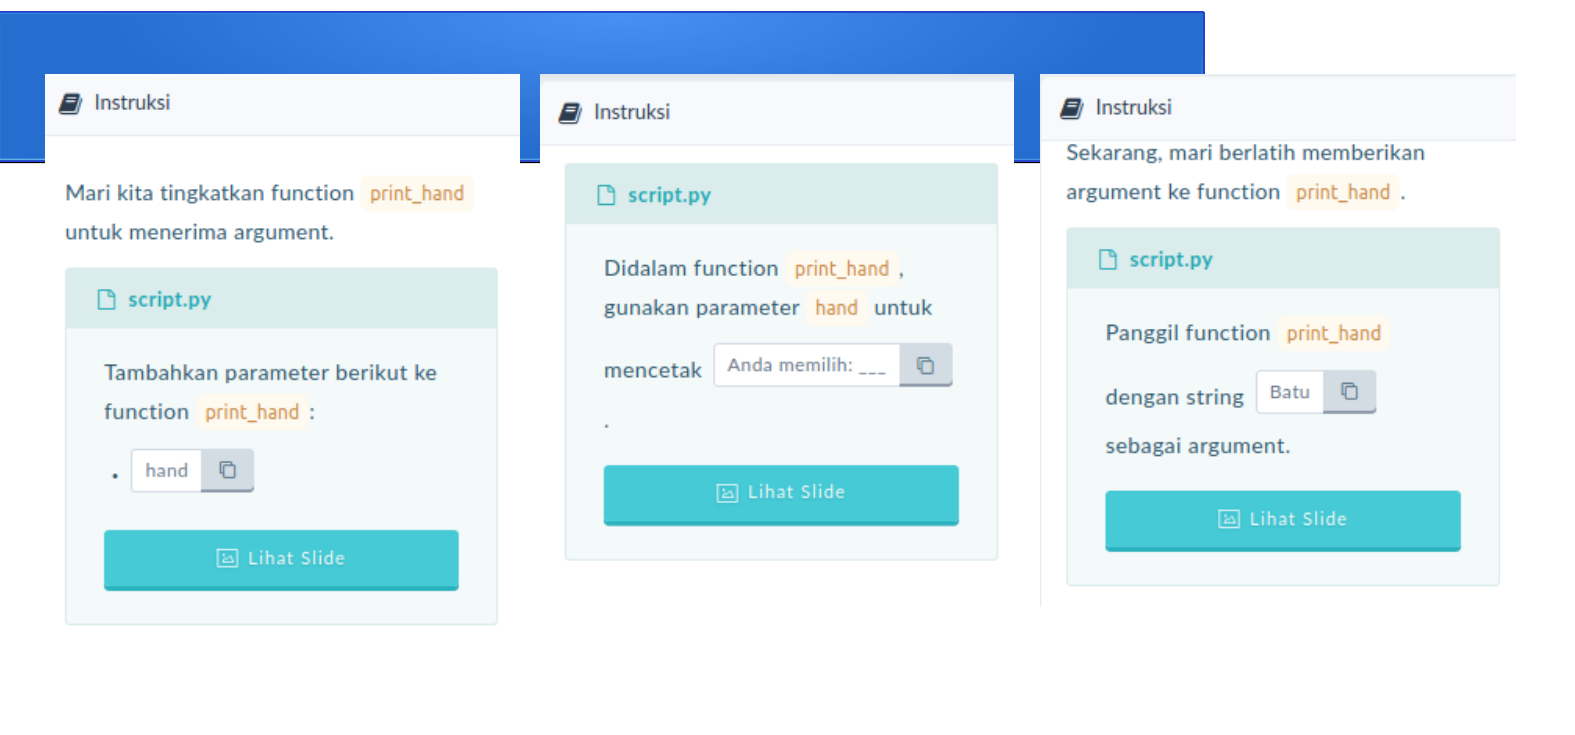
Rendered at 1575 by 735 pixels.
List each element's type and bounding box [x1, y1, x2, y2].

picture [540, 74, 1014, 586]
picture [45, 74, 520, 661]
picture [1040, 74, 1516, 607]
